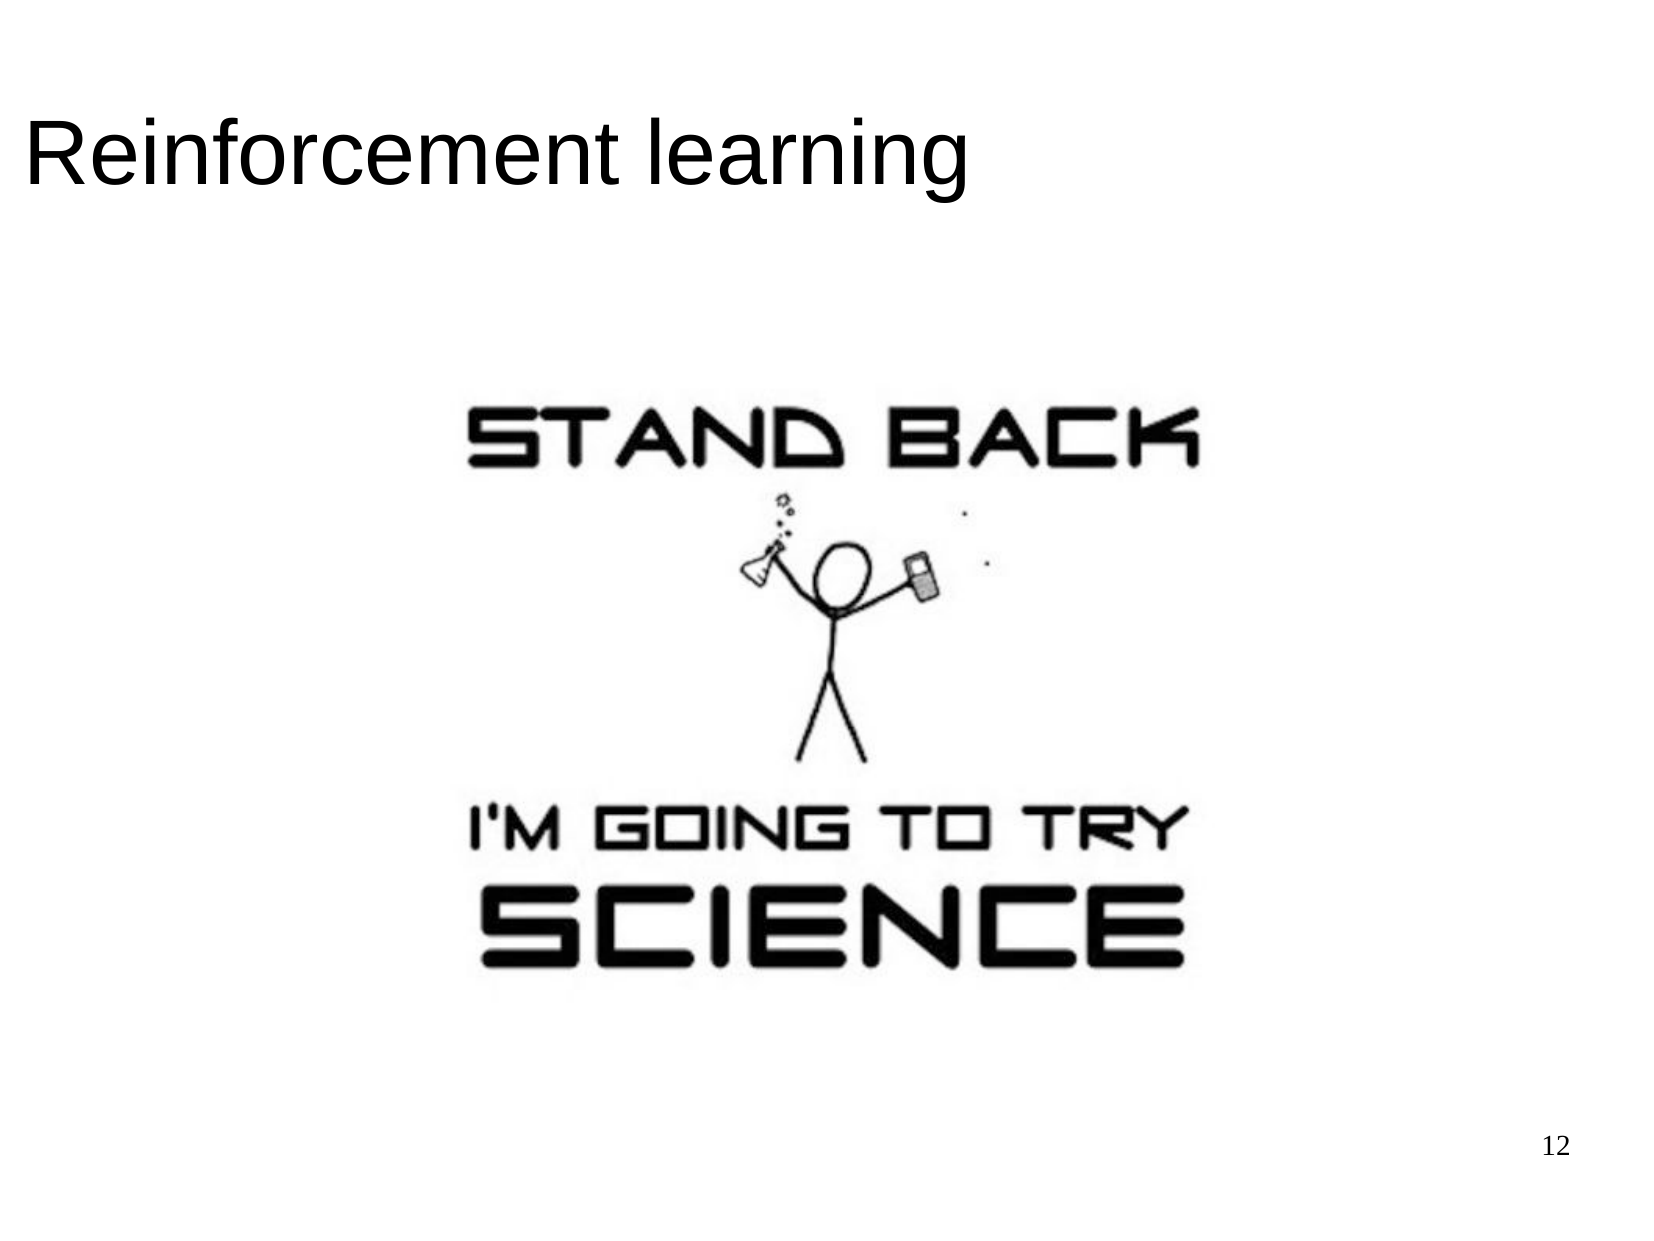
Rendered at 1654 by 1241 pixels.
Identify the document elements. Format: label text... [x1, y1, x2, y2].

title Reinforcement learning [23, 49, 1512, 257]
picture [201, 339, 1452, 1043]
